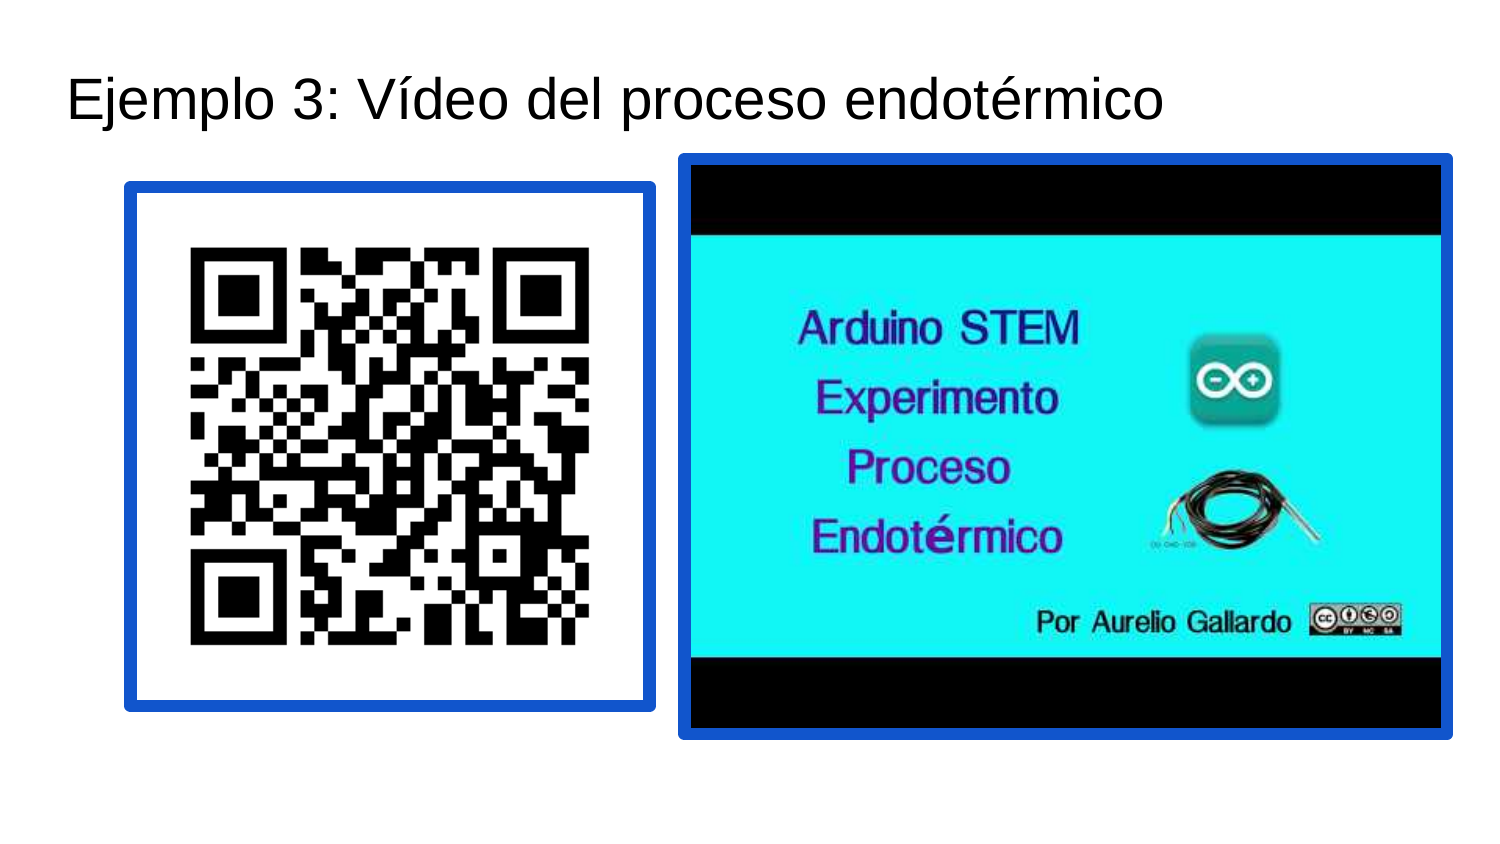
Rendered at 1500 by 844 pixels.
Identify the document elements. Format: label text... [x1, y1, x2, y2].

picture [690, 165, 1441, 728]
picture [136, 193, 644, 700]
text_box Ejemplo 3: Vídeo del proceso endotérmico [51, 46, 1449, 141]
